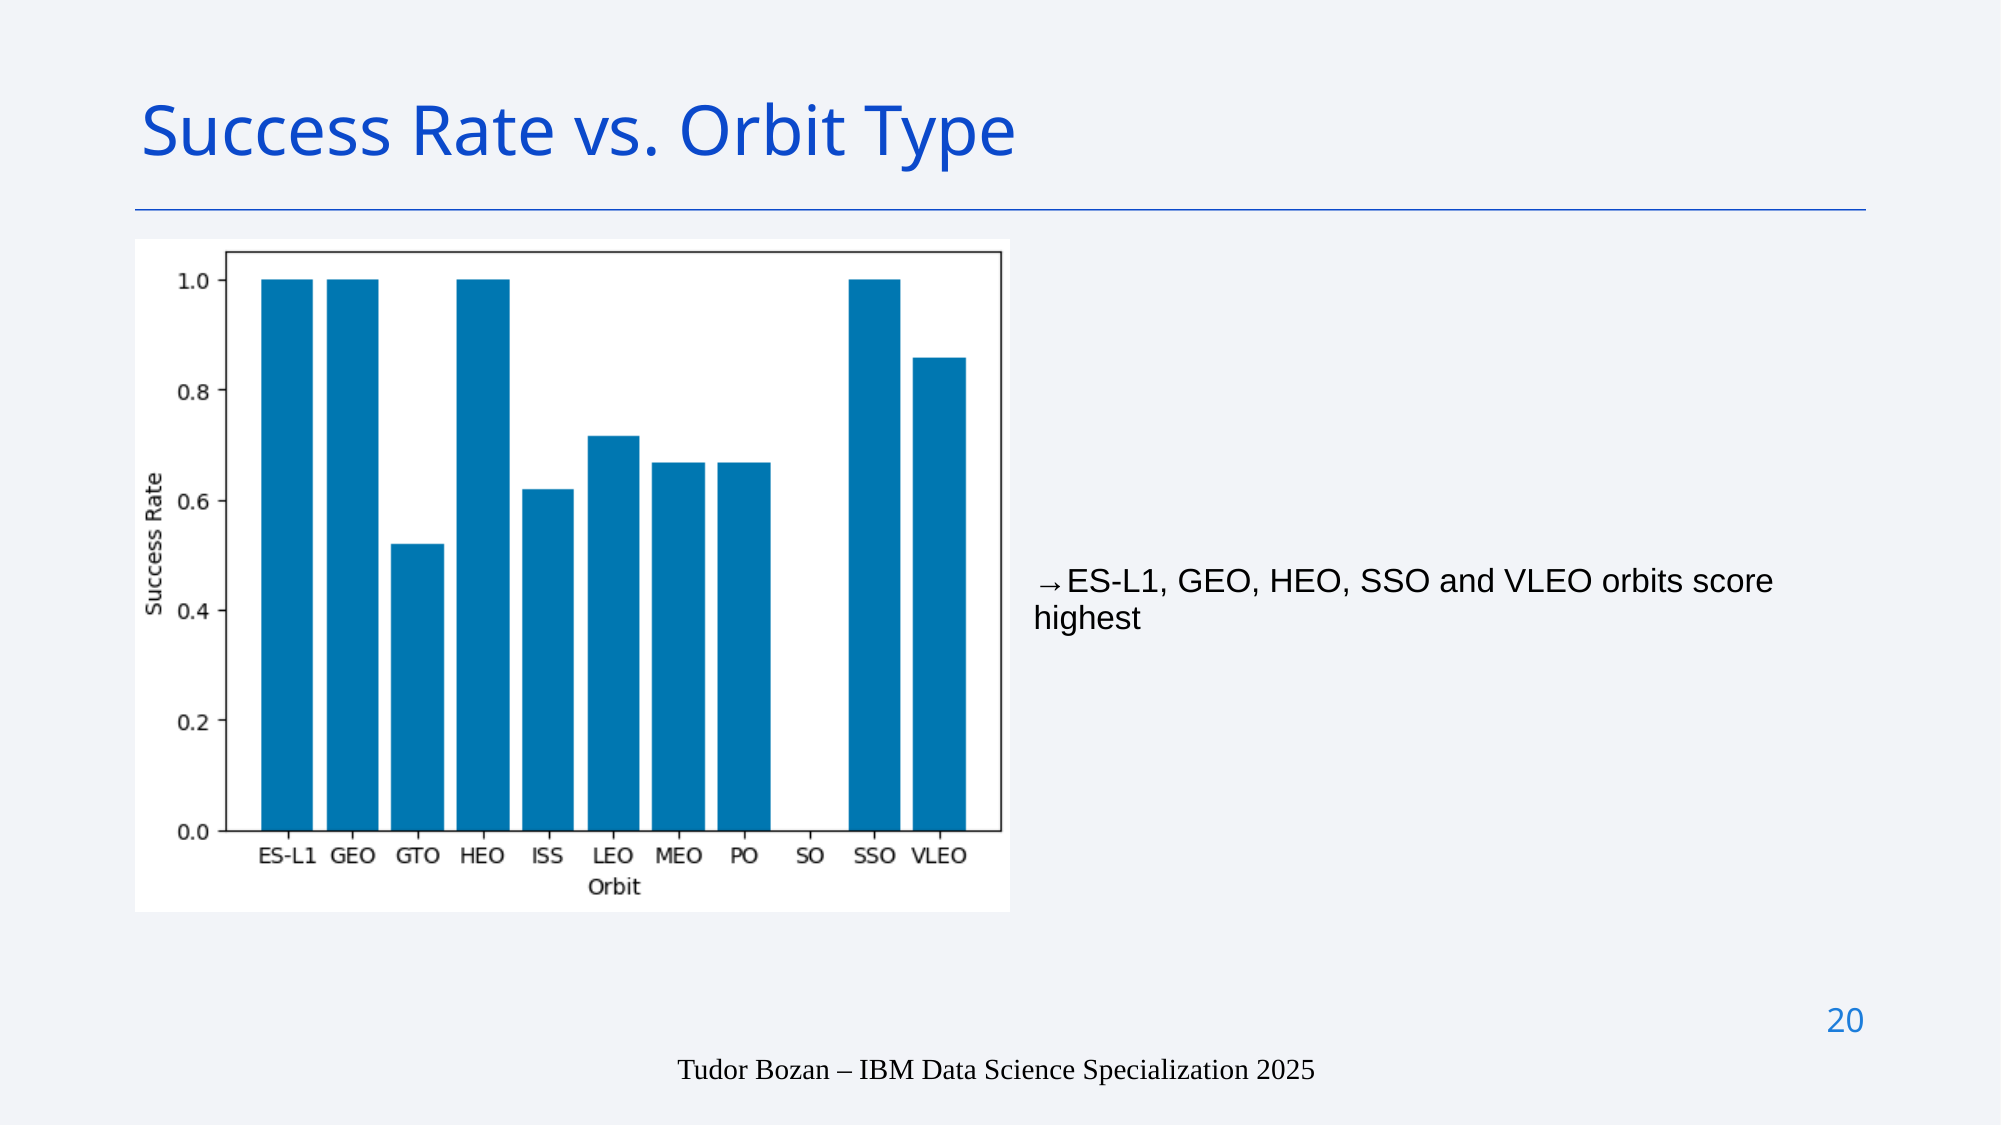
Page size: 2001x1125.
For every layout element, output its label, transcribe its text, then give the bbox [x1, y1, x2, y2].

text_box →ES-L1, GEO, HEO, SSO and VLEO orbits score highest [1018, 555, 1816, 644]
picture [0, 0, 2001, 1125]
text_box Success Rate vs. Orbit Type [126, 88, 1852, 179]
text_box <number> [1429, 988, 1880, 1055]
